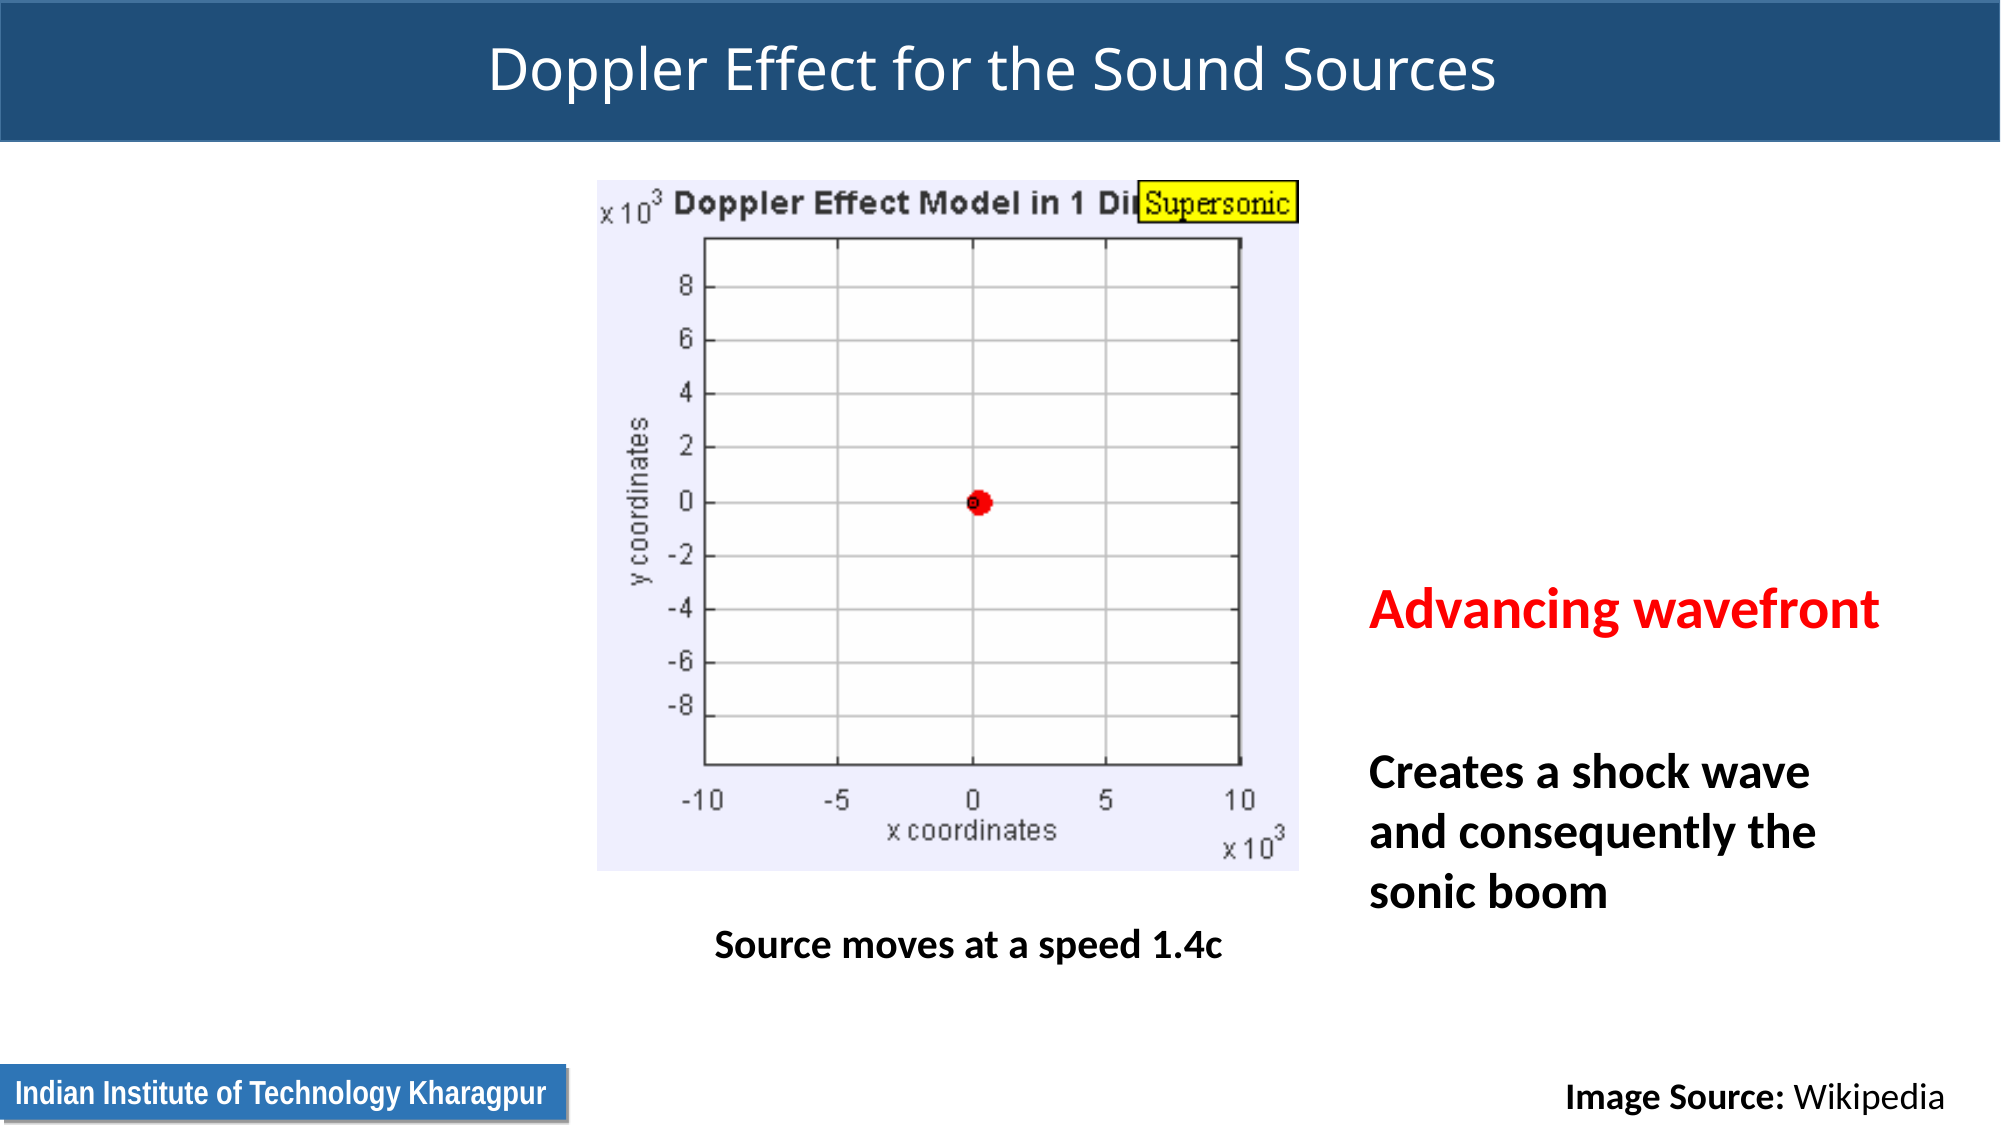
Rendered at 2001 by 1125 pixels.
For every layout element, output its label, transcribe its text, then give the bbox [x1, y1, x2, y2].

text_box Creates a shock wave and consequently the sonic boom [1354, 731, 1903, 928]
text_box Source moves at a speed 1.4c [699, 909, 1248, 976]
picture [597, 180, 1299, 871]
title Doppler Effect for the Sound Sources [0, 1, 2000, 141]
text_box Image Source: Wikipedia [1550, 1064, 2000, 1125]
text_box Advancing wavefront [1354, 562, 1903, 649]
